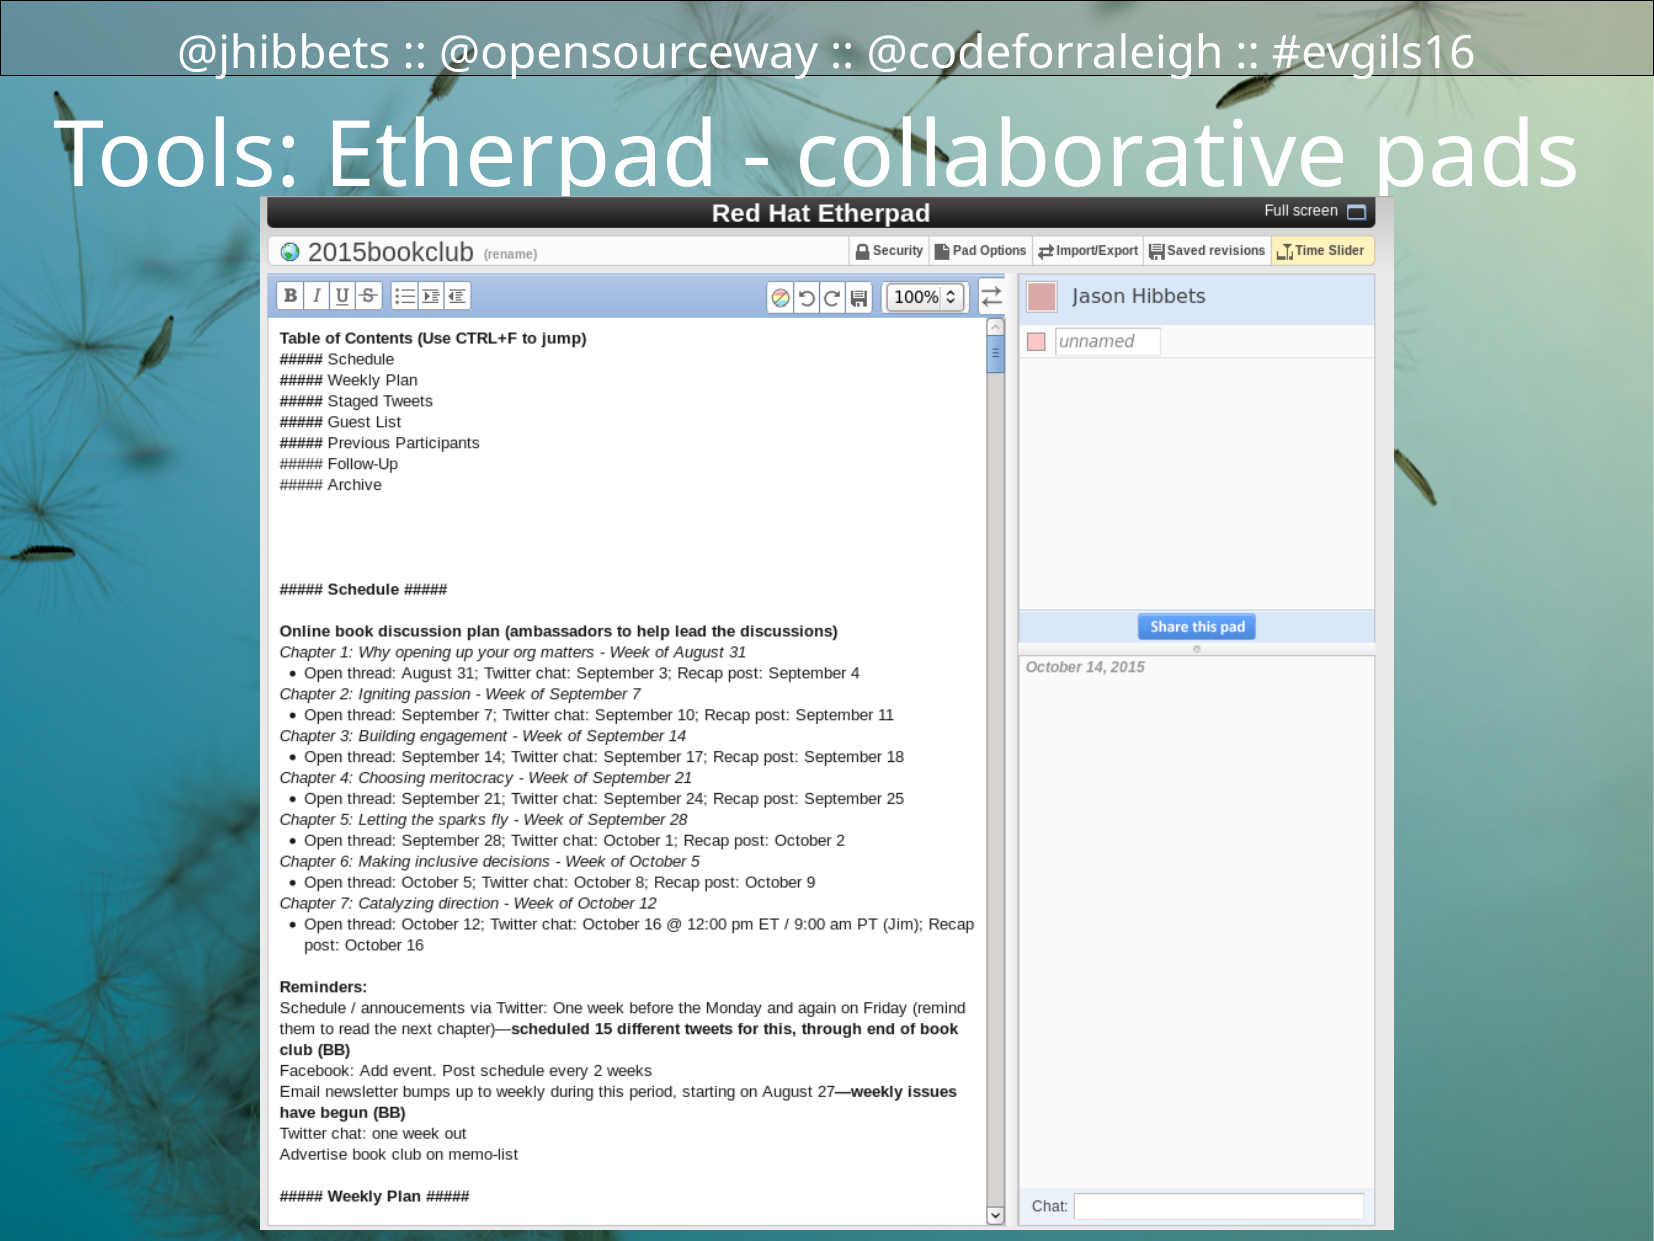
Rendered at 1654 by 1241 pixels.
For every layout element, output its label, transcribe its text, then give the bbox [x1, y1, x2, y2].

title Tools: Etherpad - collaborative pads [30, 47, 1606, 255]
picture [0, 76, 1654, 1241]
